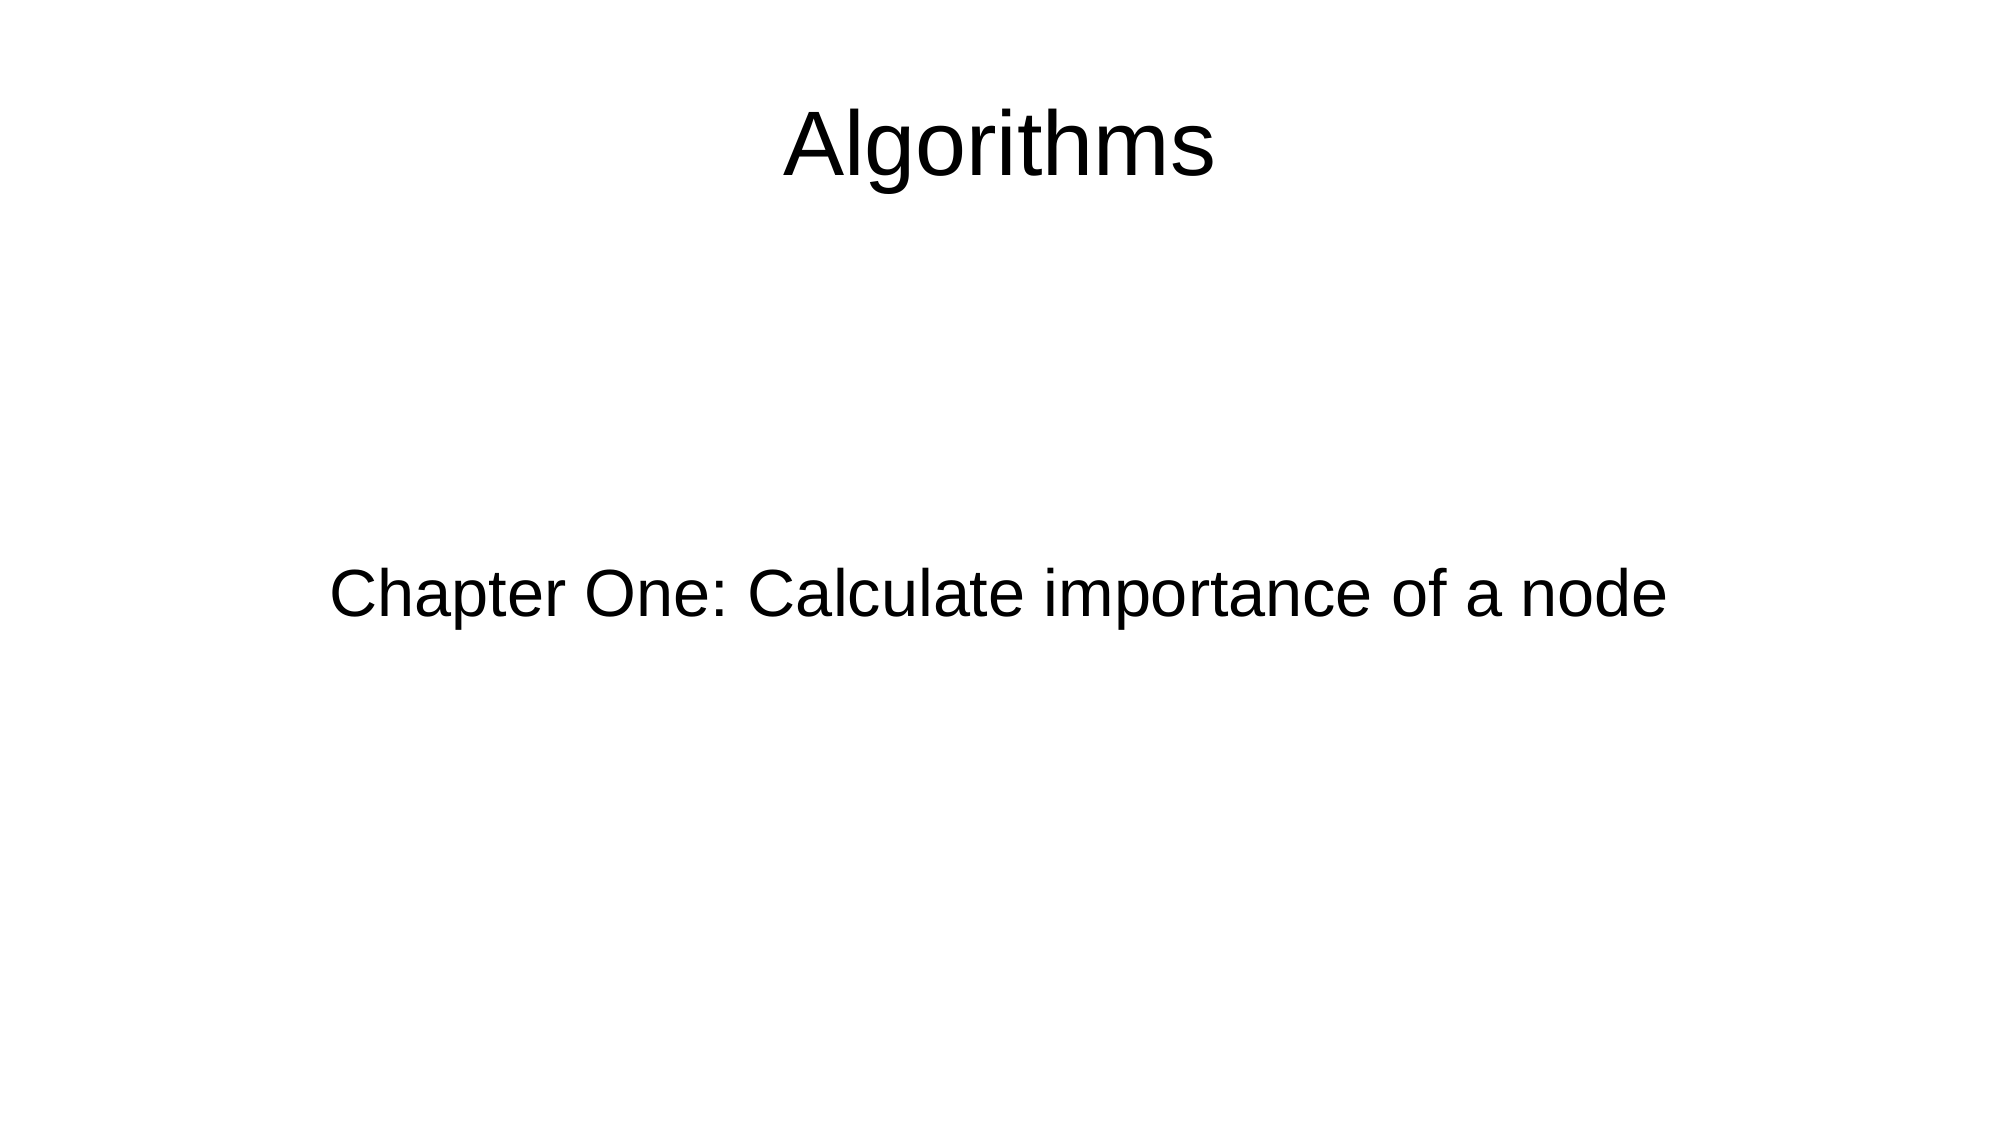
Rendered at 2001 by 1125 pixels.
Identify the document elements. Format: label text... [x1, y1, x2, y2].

text_box Chapter One: Calculate importance of a node [99, 263, 1900, 916]
text_box Algorithms [99, 44, 1900, 233]
